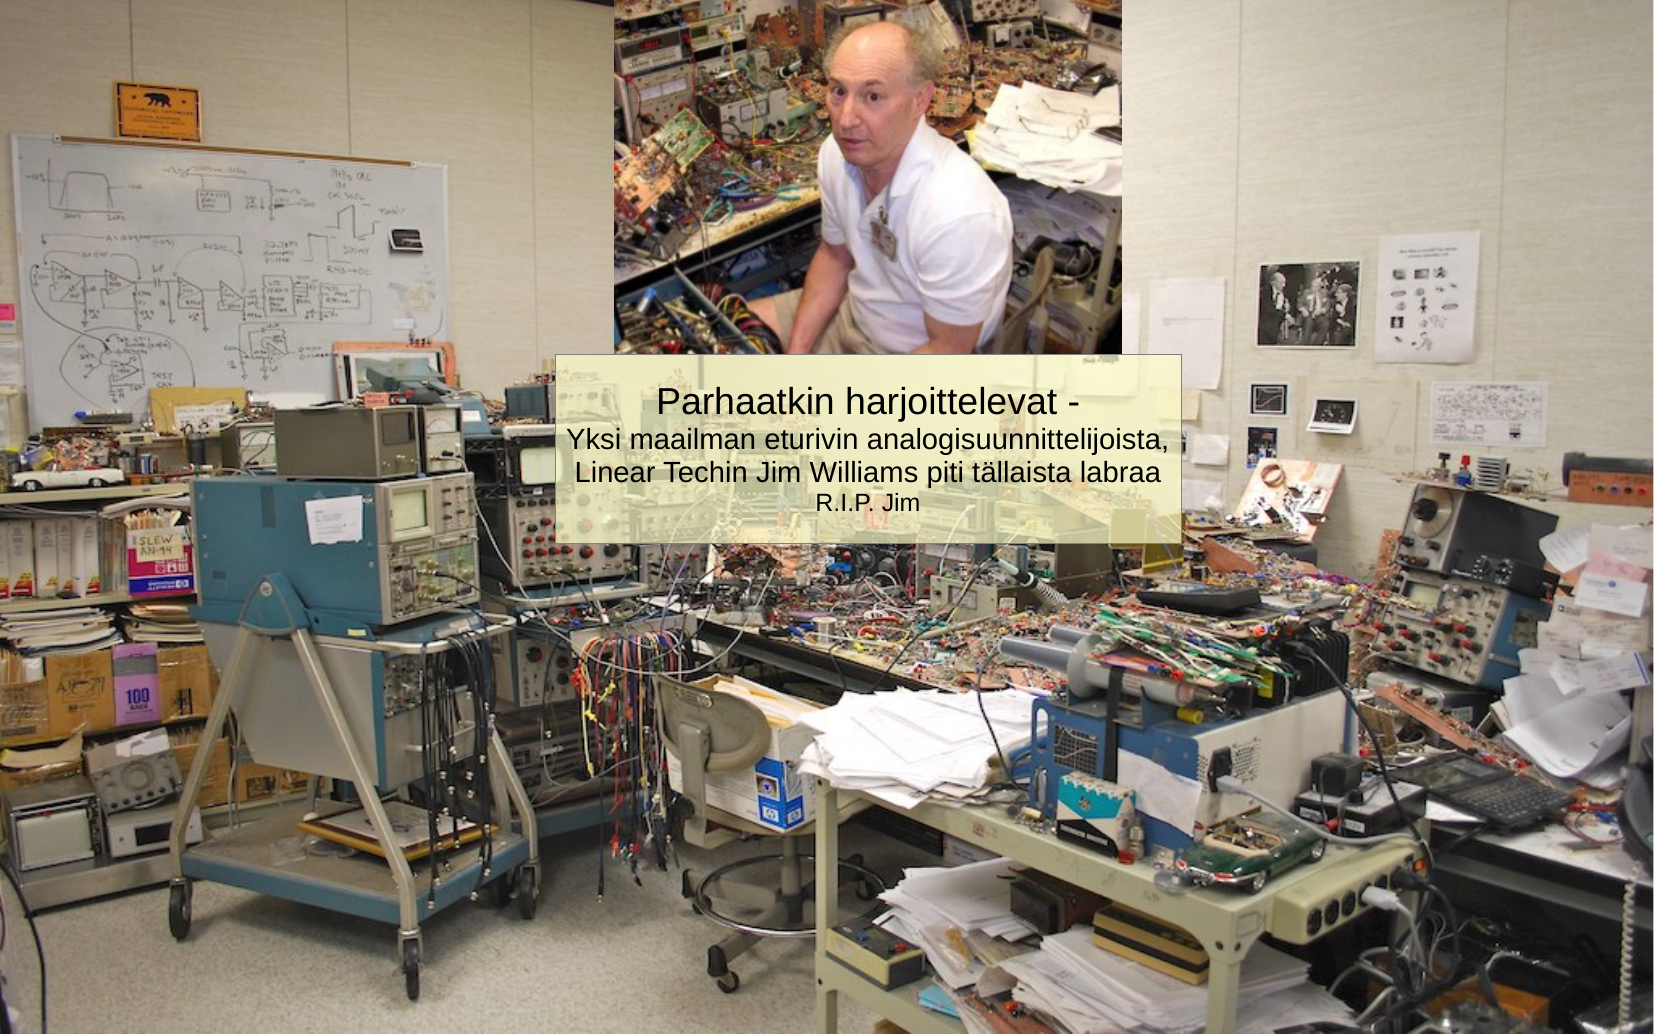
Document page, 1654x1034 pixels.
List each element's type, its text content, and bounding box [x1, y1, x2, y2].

picture [0, 0, 1654, 1034]
text_box Parhaatkin harjoittelevat - Yksi maailman eturivin analogisuunnittelijoista, Linear Techin Jim Williams piti tällaista labraa R.I.P. Jim [555, 354, 1182, 544]
